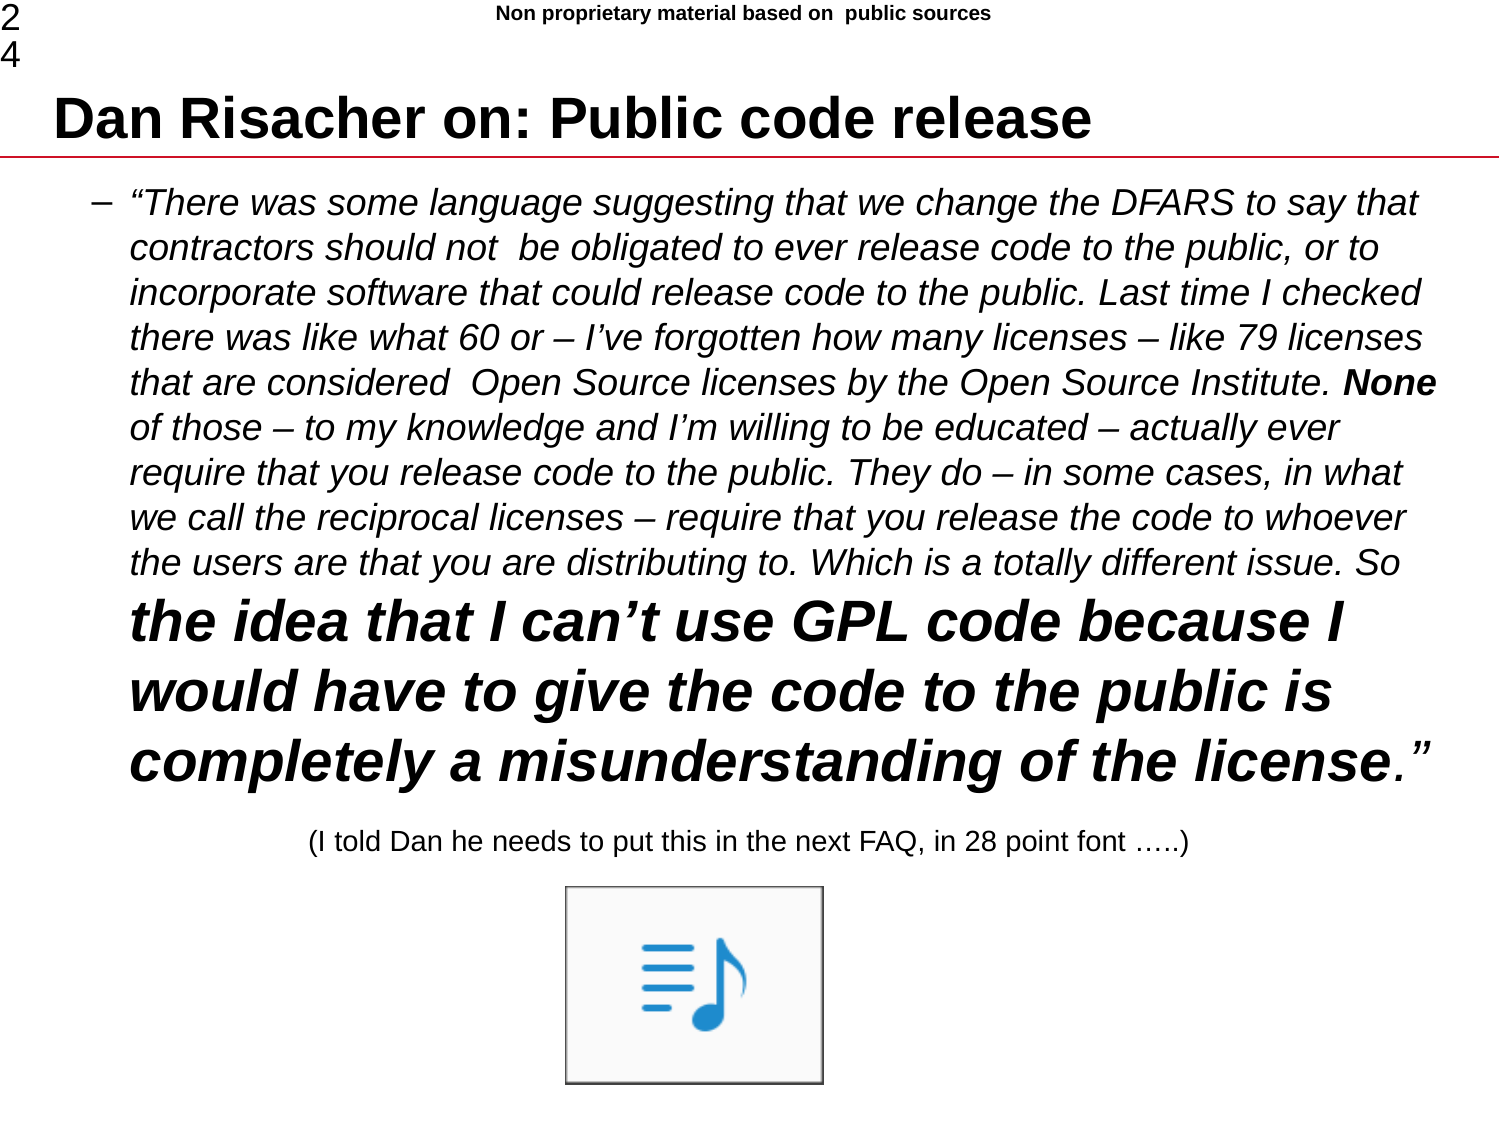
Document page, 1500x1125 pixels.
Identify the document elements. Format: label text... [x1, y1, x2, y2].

list “There was some language suggesting that we change the DFARS to say that contractors should not be obligated to ever release code to the public, or to incorporate software that could release code to the public. Last time I checked there was like what 60 or – I’ve forgotten how many licenses – like 79 licenses that are considered Open Source licenses by the Open Source Institute. None of those – to my knowledge and I’m willing to be educated – actually ever require that you release code to the public. They do – in some cases, in what we call the reciprocal licenses – require that you release the code to whoever the users are that you are distributing to. Which is a totally different issue. So the idea that I can’t use GPL code because I would have to give the code to the public is completely a misunderstanding of the license.” (I told Dan he needs to put this in the next FAQ, in 28 point font …..) [38, 170, 1461, 946]
title Dan Risacher on: Public code release [38, 35, 1225, 158]
text_box [563, 885, 826, 1086]
